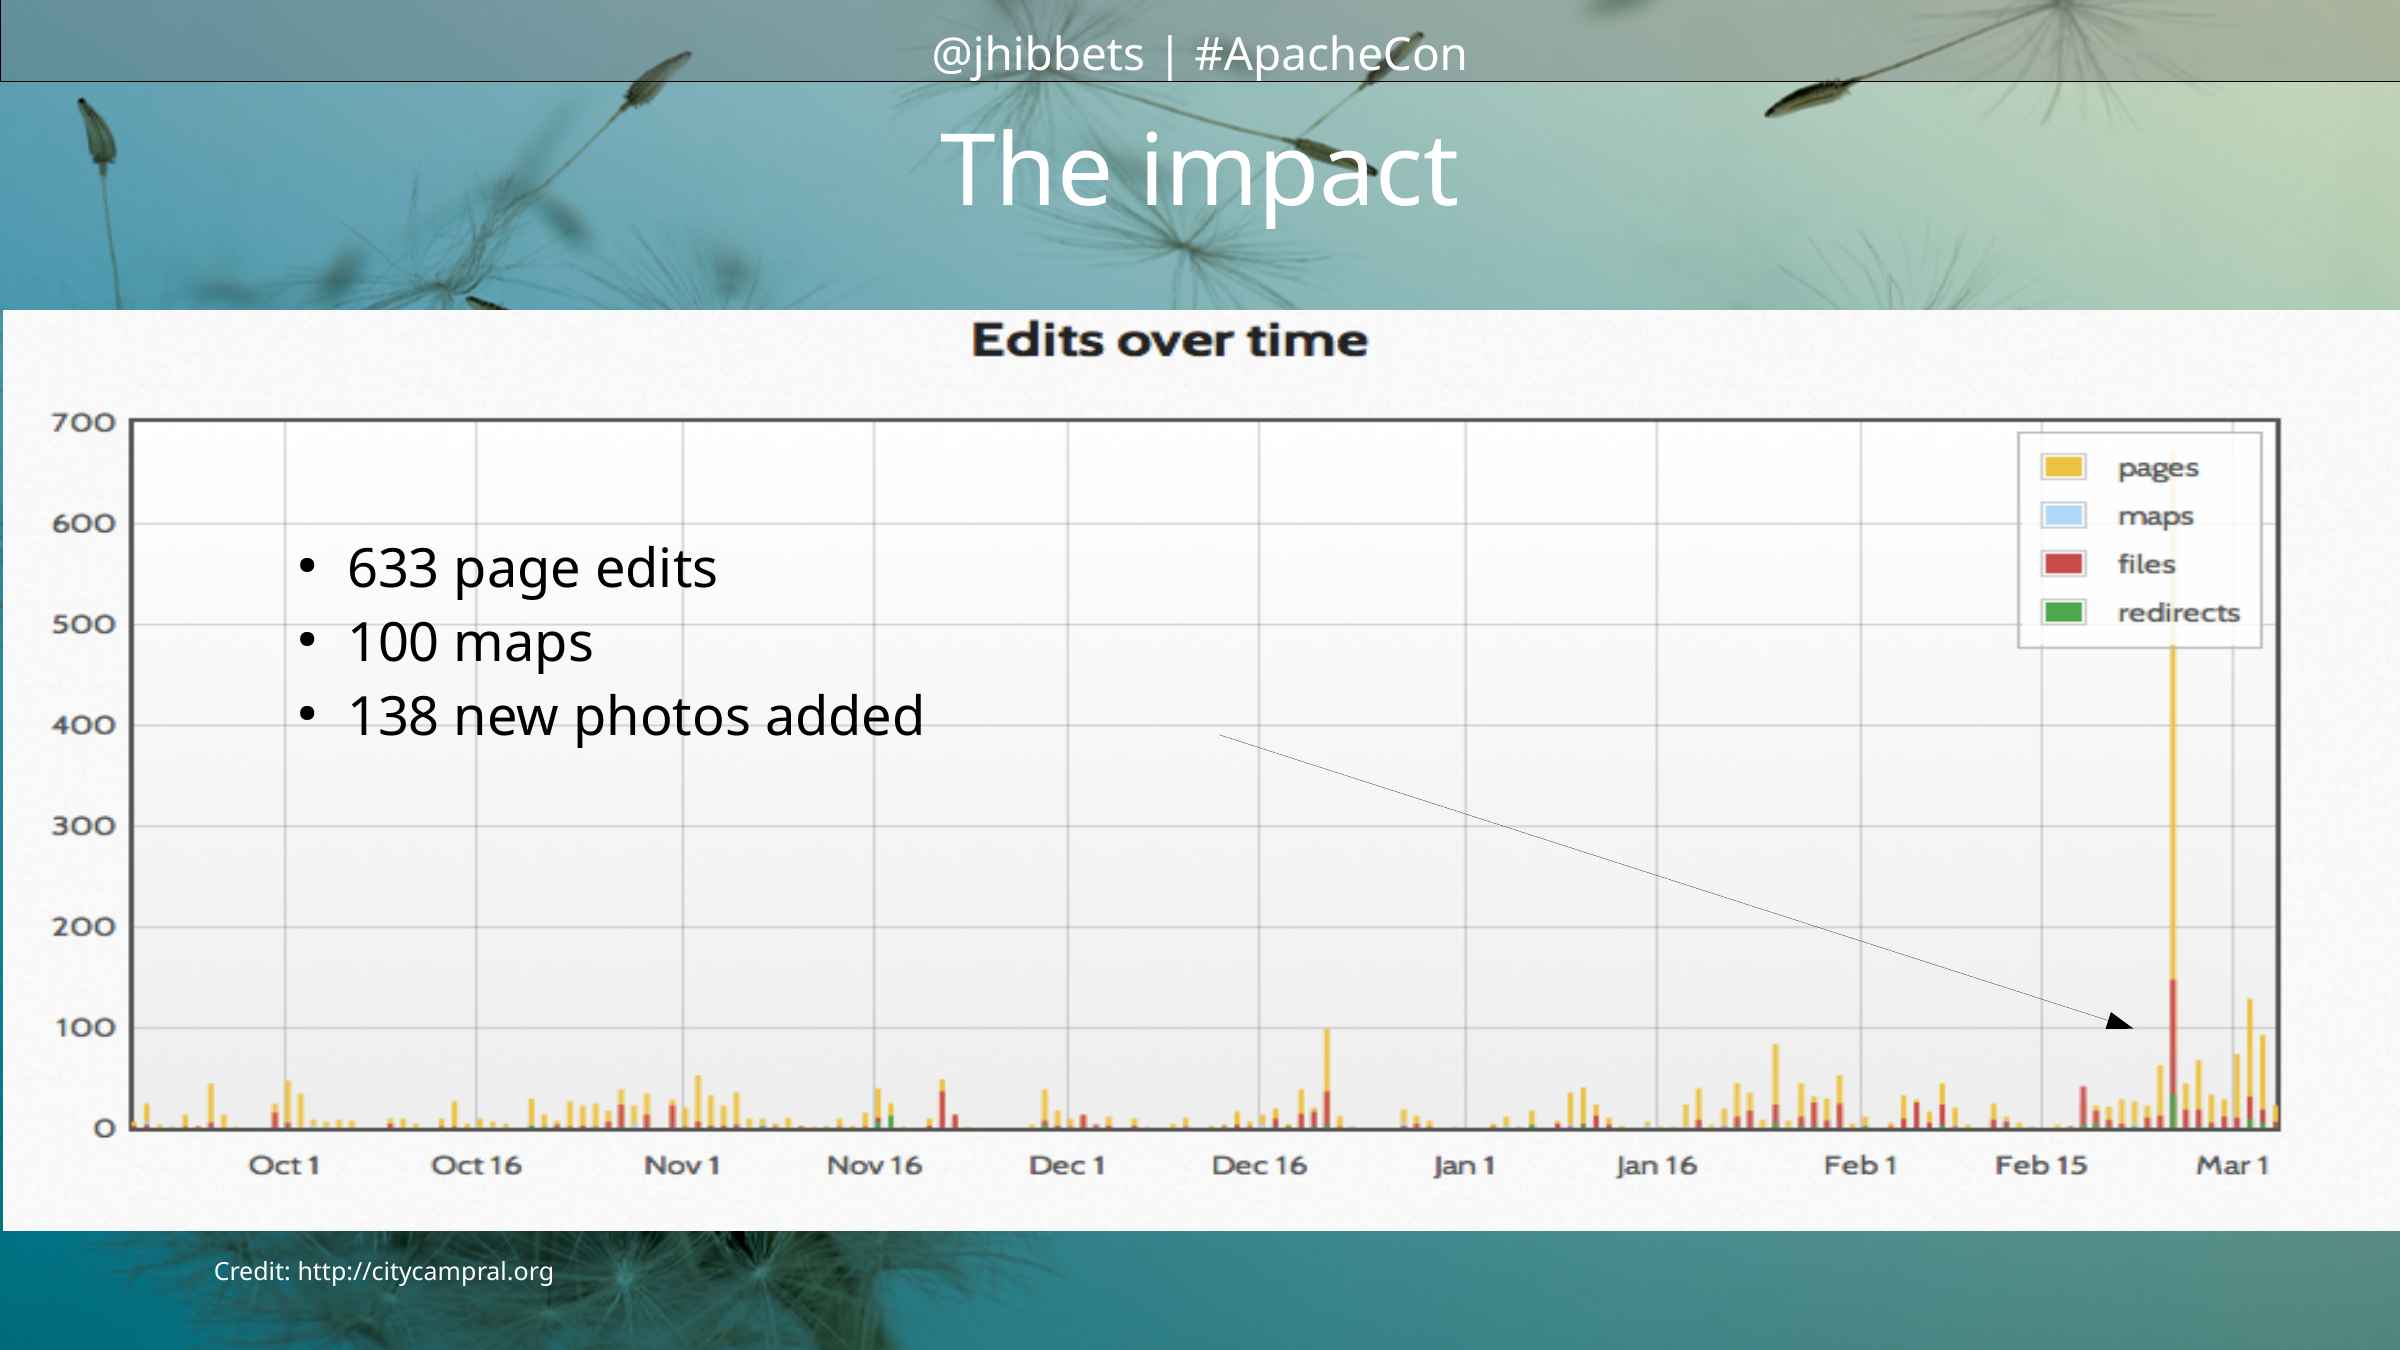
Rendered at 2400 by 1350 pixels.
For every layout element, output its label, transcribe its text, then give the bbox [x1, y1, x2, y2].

title The impact [120, 53, 2281, 280]
text_box Credit: http://citycampral.org [199, 1245, 756, 1293]
picture [0, 82, 2400, 1350]
text_box 633 page edits 100 maps 138 new photos added [282, 522, 1229, 737]
